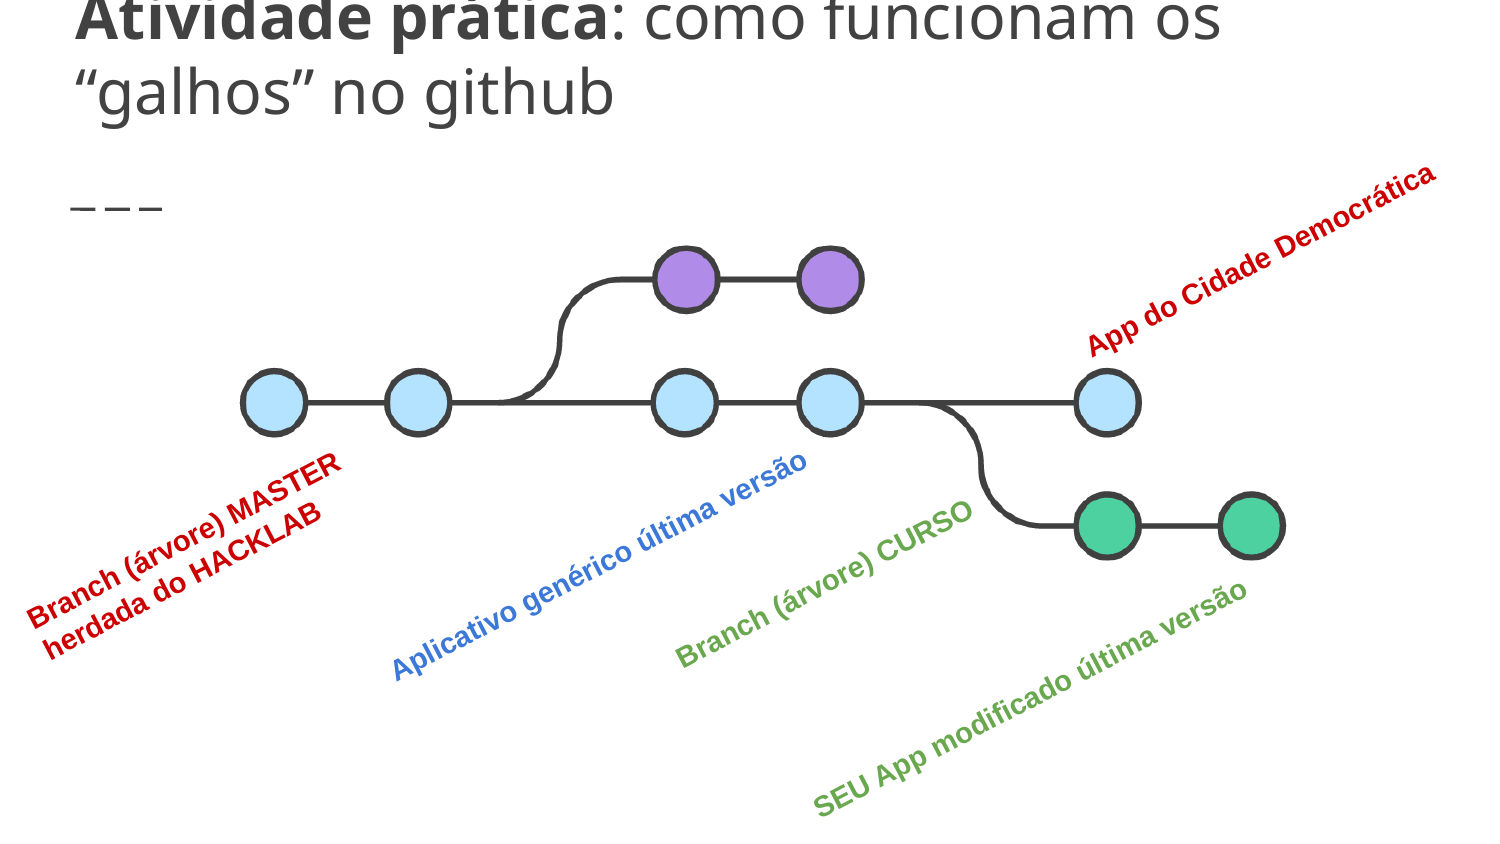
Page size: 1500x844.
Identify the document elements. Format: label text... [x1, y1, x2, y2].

text_box App do Cidade Democrática [1057, 126, 1475, 393]
text_box Branch (árvore) CURSO [649, 454, 1032, 703]
text_box Branch (árvore) MASTER herdada do HACKLAB [0, 415, 398, 693]
picture [162, 143, 1363, 694]
text_box Aplicativo genérico última versão [362, 394, 886, 717]
title Atividade prática: como funcionam os “galhos” no github [60, 21, 1459, 143]
text_box SEU App modificado última versão [786, 531, 1311, 844]
